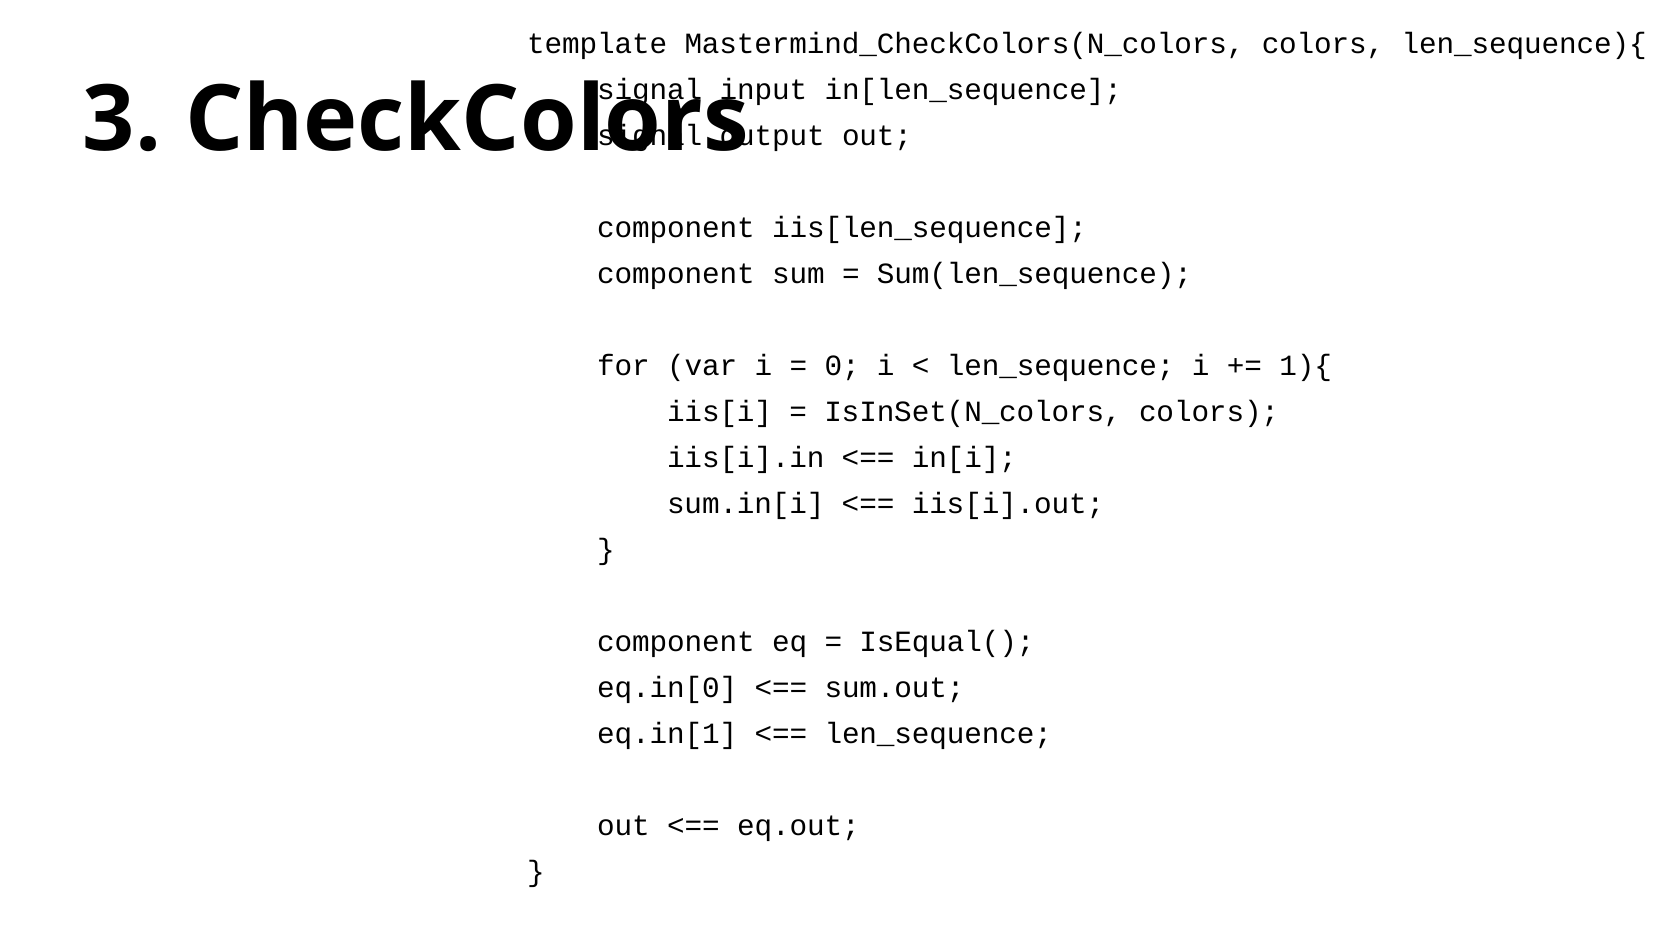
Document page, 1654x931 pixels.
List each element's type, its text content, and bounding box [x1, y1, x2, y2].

list template Mastermind_CheckColors(N_colors, colors, len_sequence){ signal input in[len_sequence]; signal output out; component iis[len_sequence]; component sum = Sum(len_sequence); for (var i = 0; i < len_sequence; i += 1){ iis[i] = IsInSet(N_colors, colors); iis[i].in <== in[i]; sum.in[i] <== iis[i].out; } component eq = IsEqual(); eq.in[0] <== sum.out; eq.in[1] <== len_sequence; out <== eq.out; } [527, 29, 1654, 908]
title 3. CheckColors [82, 37, 527, 193]
